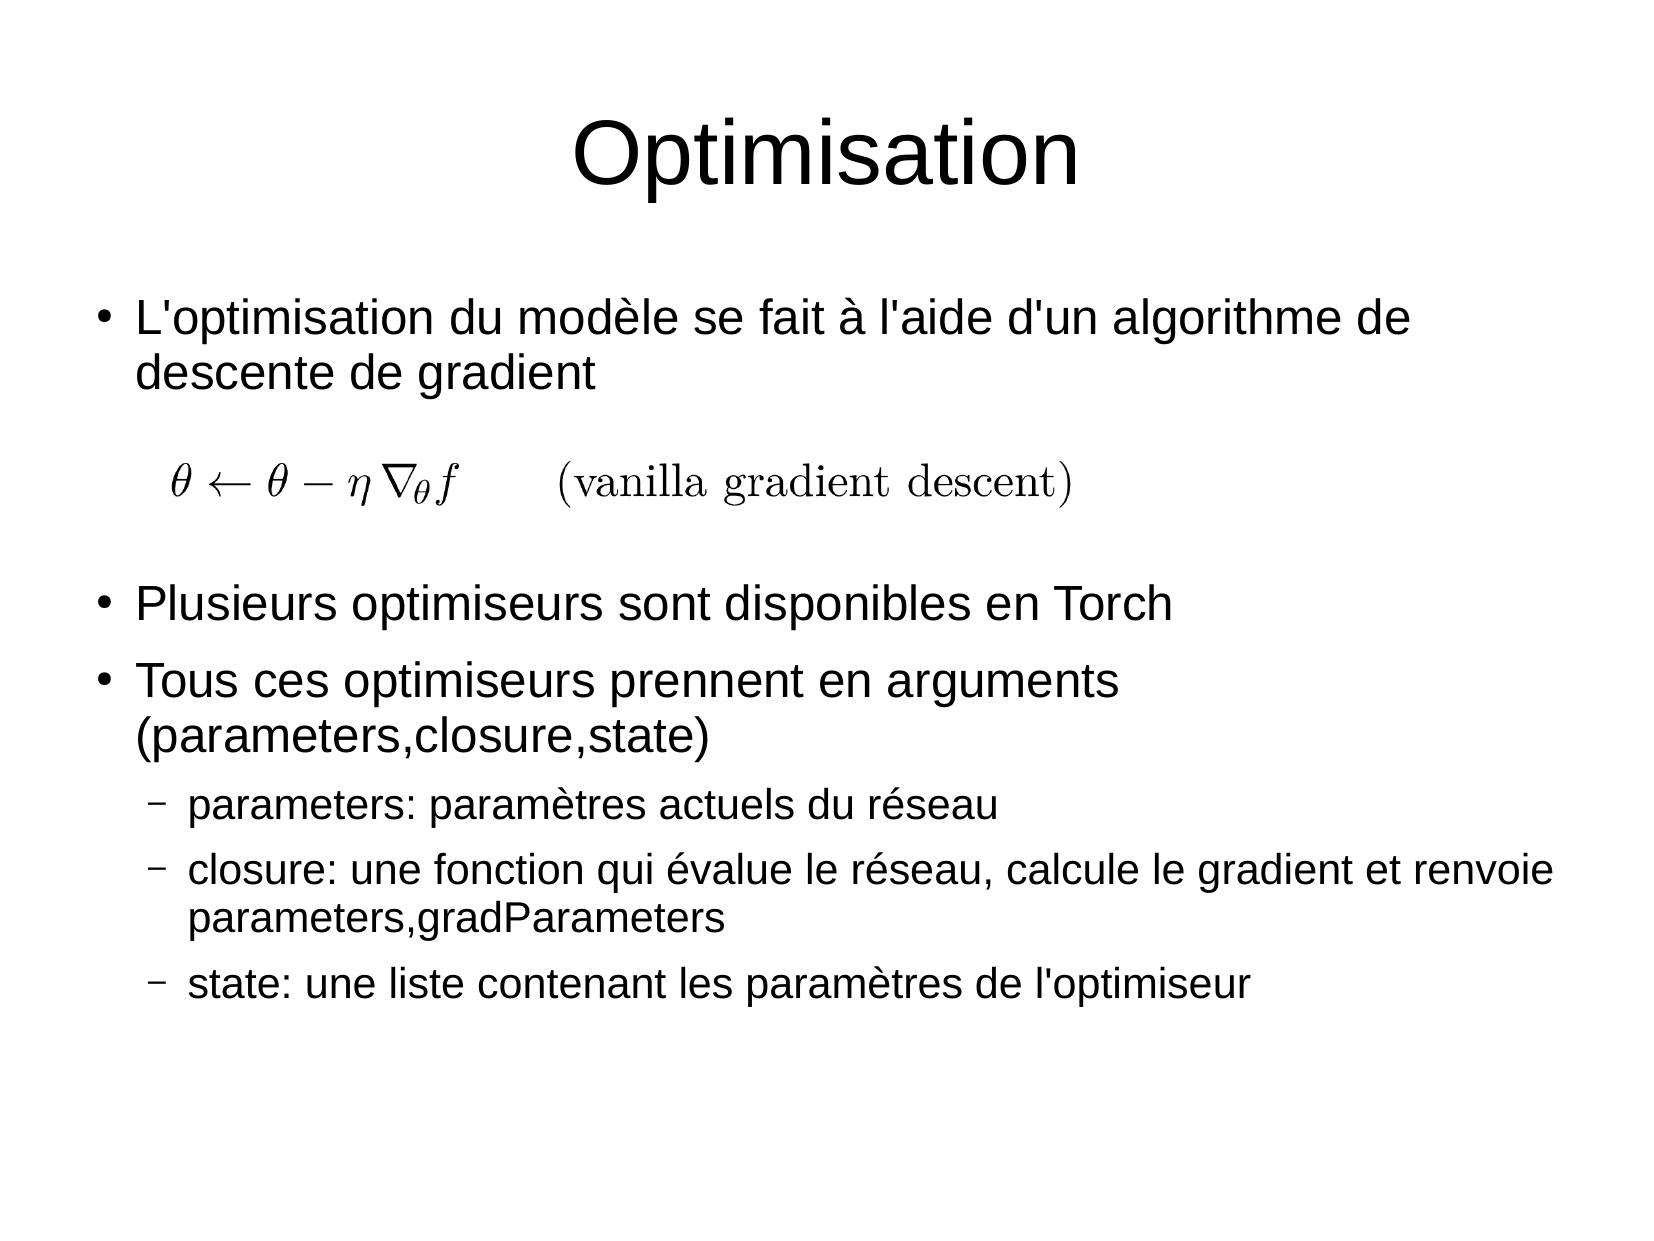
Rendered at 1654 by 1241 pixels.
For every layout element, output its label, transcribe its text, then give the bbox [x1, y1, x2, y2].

picture [157, 429, 1088, 520]
list L'optimisation du modèle se fait à l'aide d'un algorithme de descente de gradient Plusieurs optimiseurs sont disponibles en Torch Tous ces optimiseurs prennent en arguments (parameters,closure,state) parameters: paramètres actuels du réseau closure: une fonction qui évalue le réseau, calcule le gradient et renvoie parameters,gradParameters state: une liste contenant les paramètres de l'optimiseur [82, 290, 1571, 1010]
title Optimisation [82, 49, 1571, 257]
